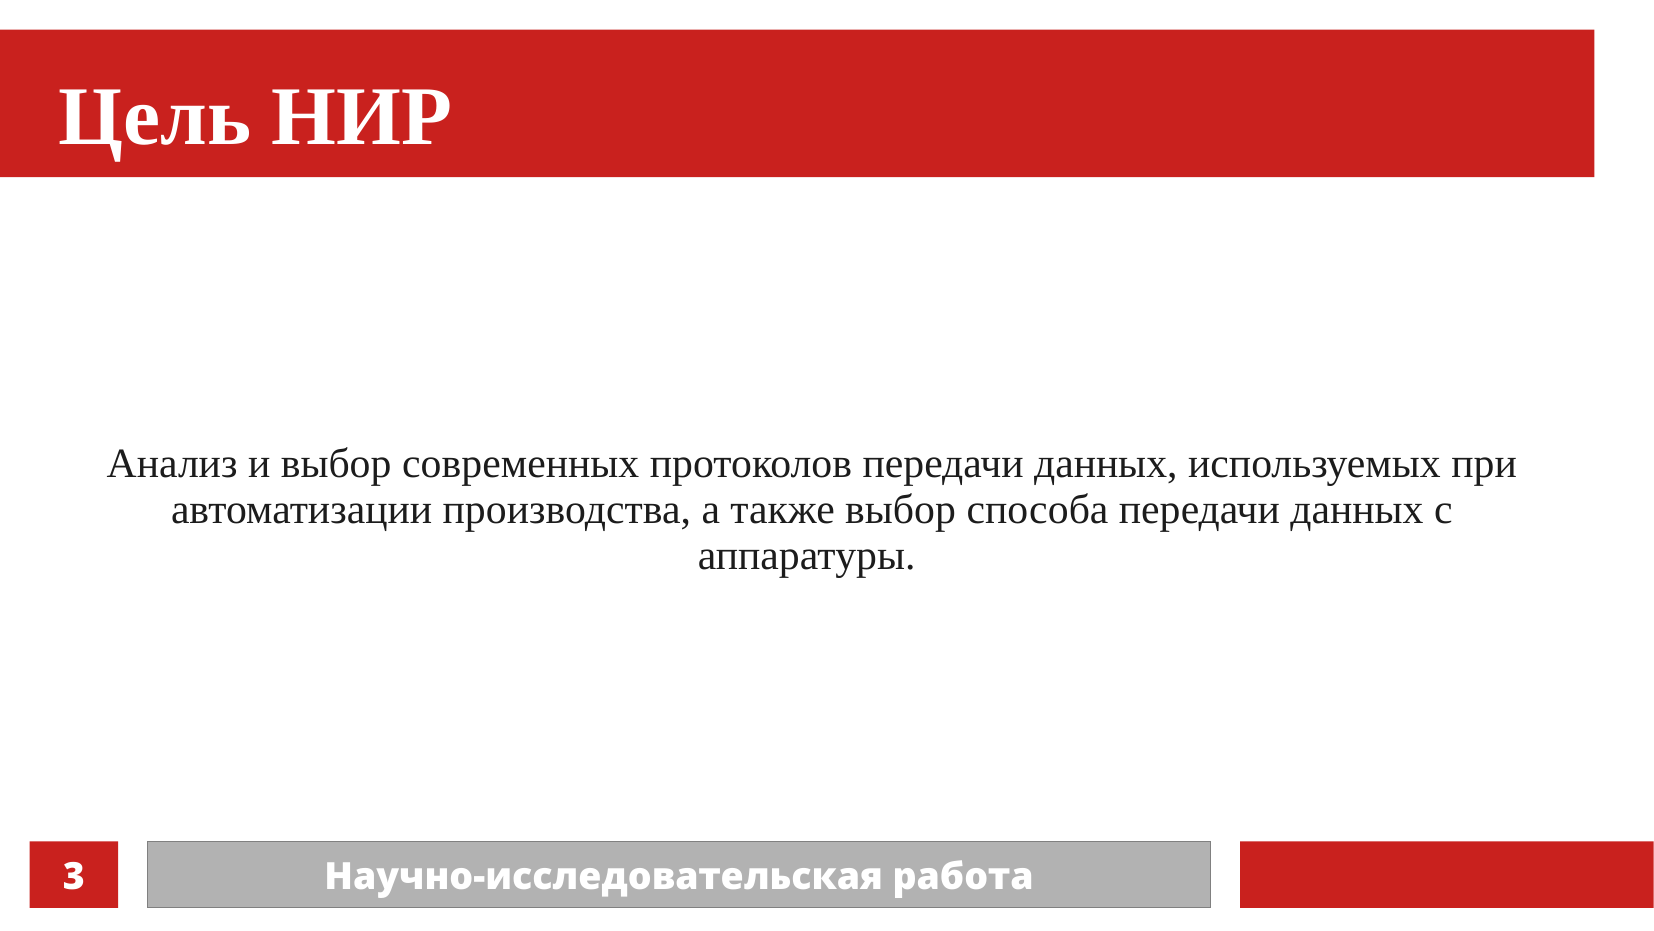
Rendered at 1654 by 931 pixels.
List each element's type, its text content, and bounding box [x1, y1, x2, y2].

title Цель НИР [59, 44, 1595, 163]
list Анализ и выбор современных протоколов передачи данных, используемых при автоматизации производства, а также выбор способа передачи данных с аппаратуры. [59, 221, 1565, 798]
